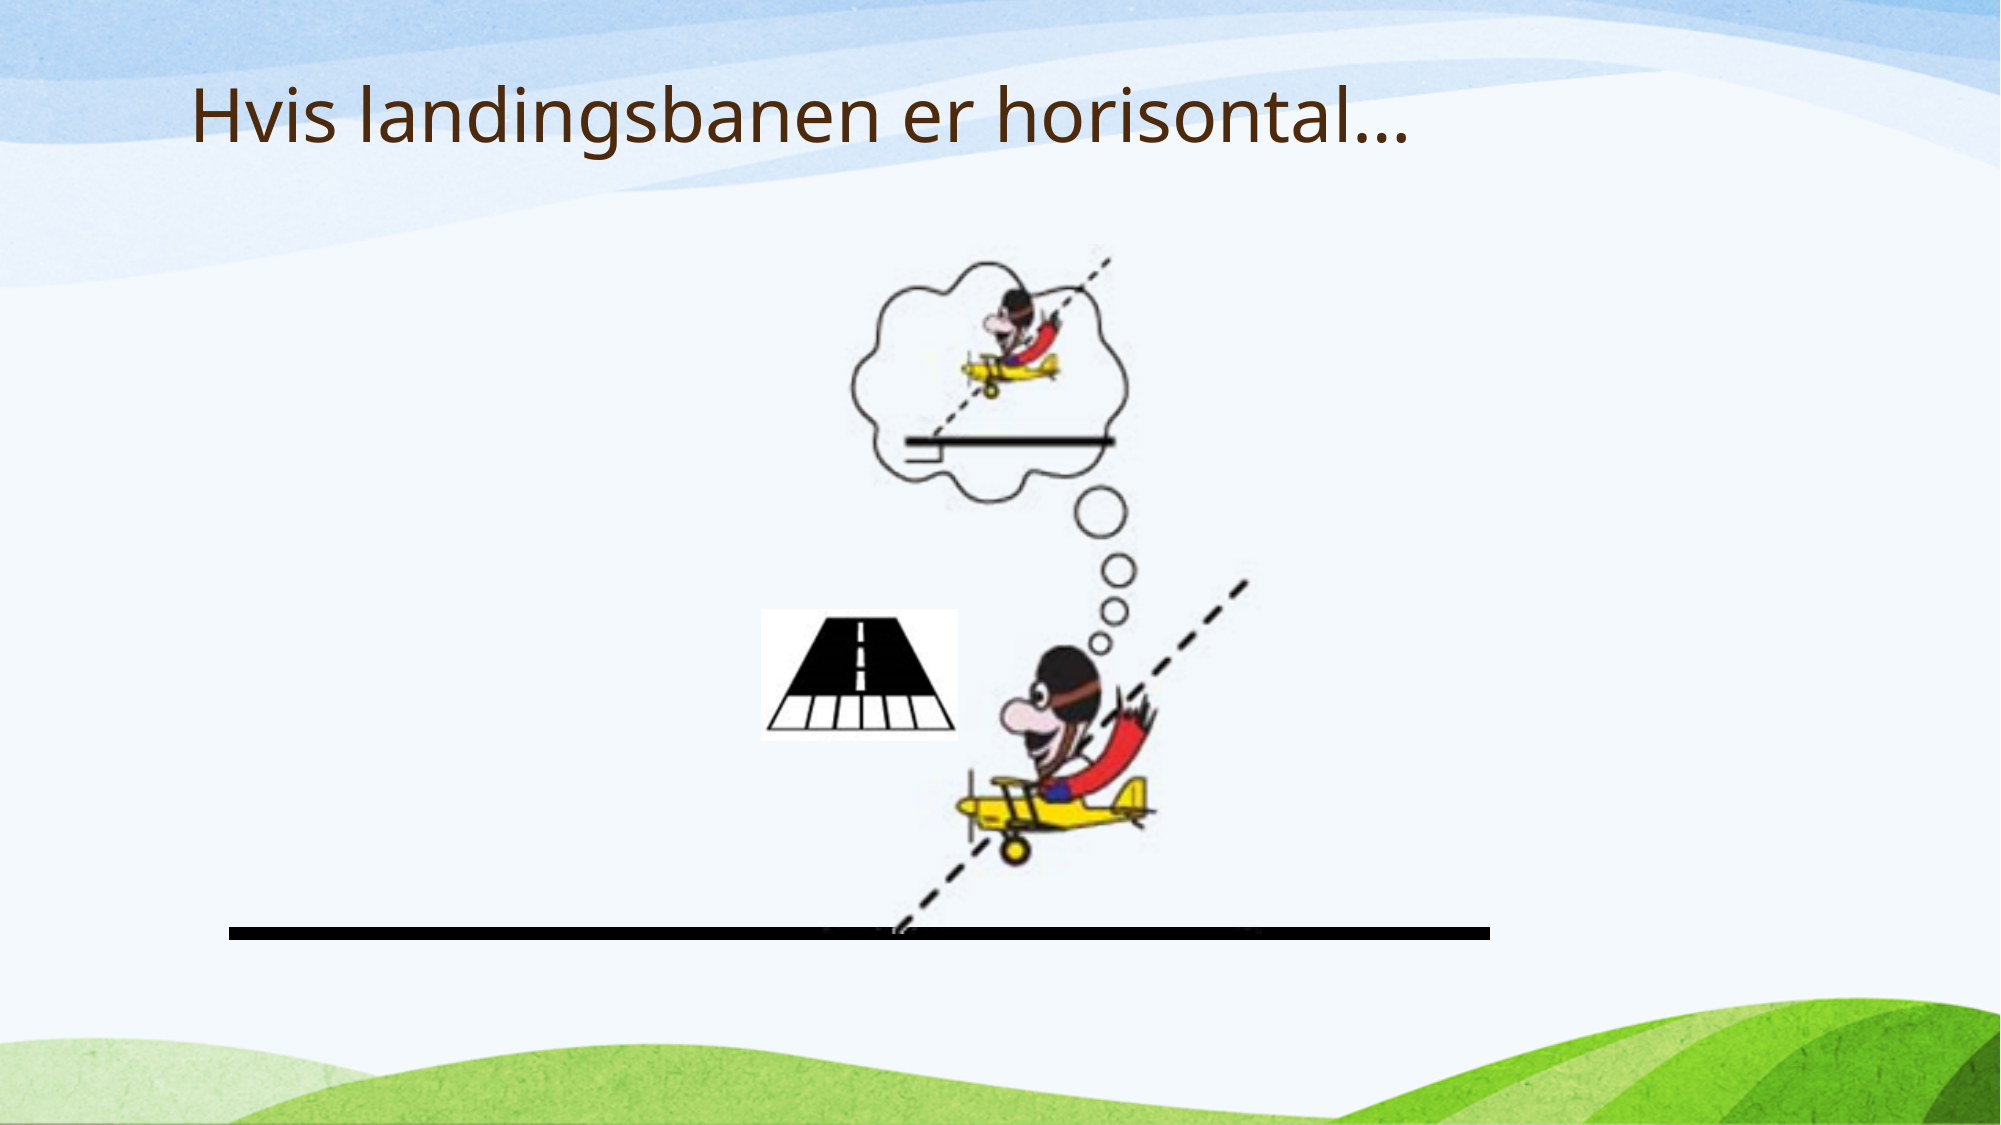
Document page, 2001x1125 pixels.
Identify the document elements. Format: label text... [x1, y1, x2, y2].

picture [0, 0, 2001, 1125]
title Hvis landingsbanen er horisontal… [174, 50, 1825, 167]
